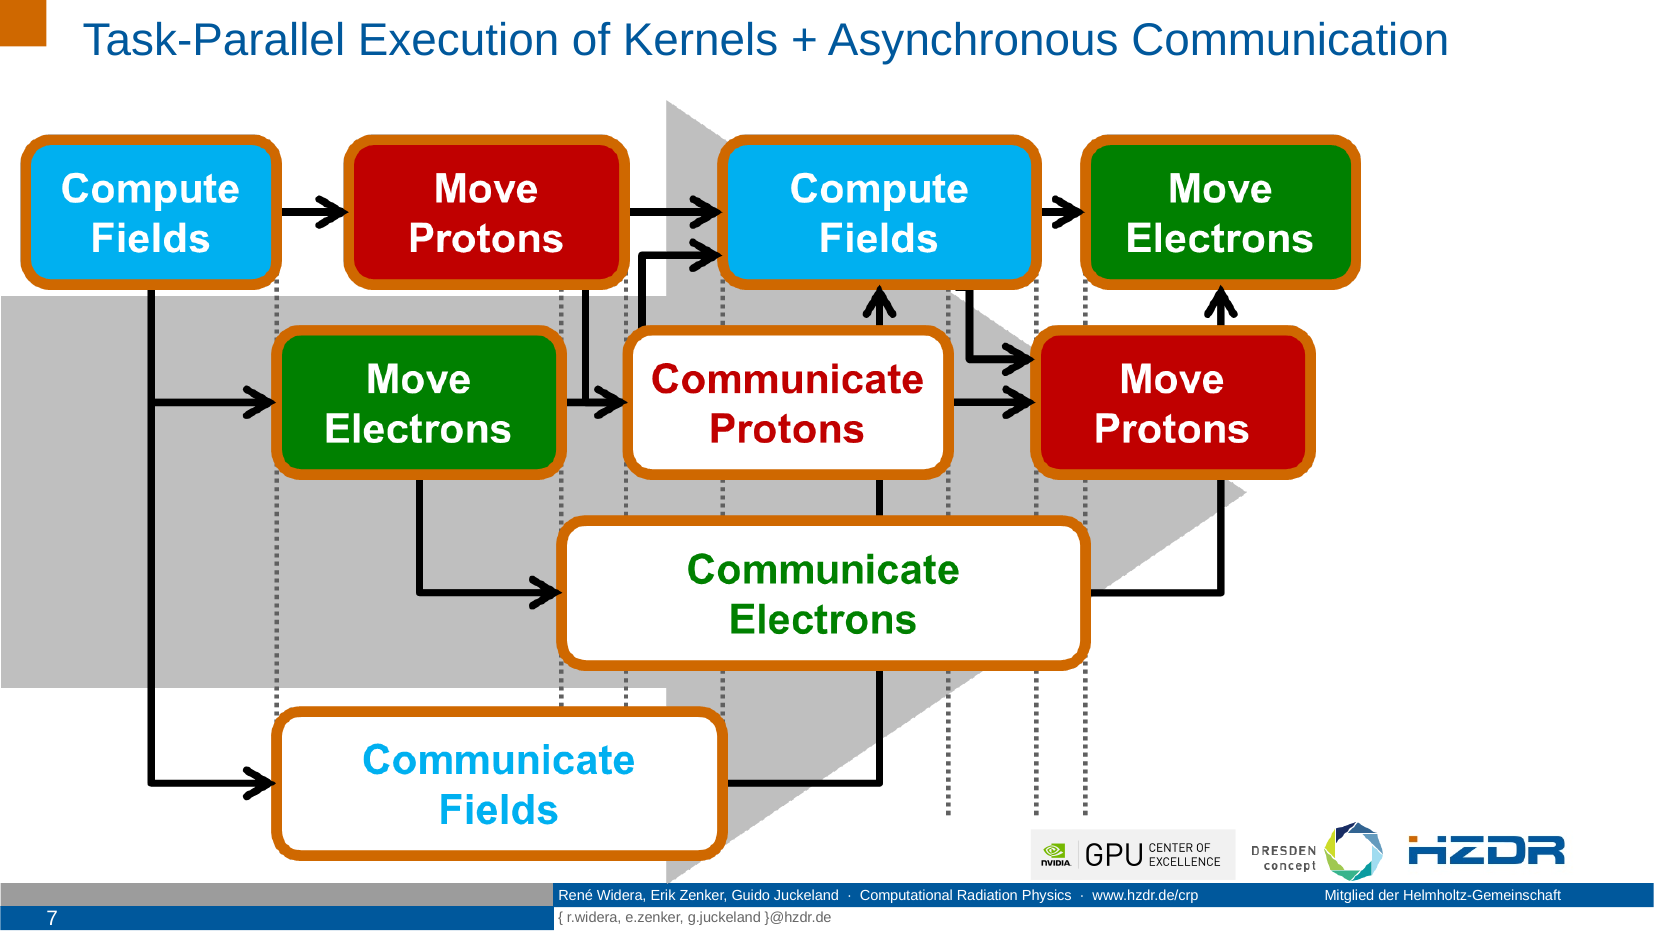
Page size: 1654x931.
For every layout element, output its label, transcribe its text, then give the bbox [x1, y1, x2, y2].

title Task-Parallel Execution of Kernels + Asynchronous Communication [82, 14, 1571, 128]
picture [1, 100, 1383, 894]
picture [1386, 819, 1582, 881]
